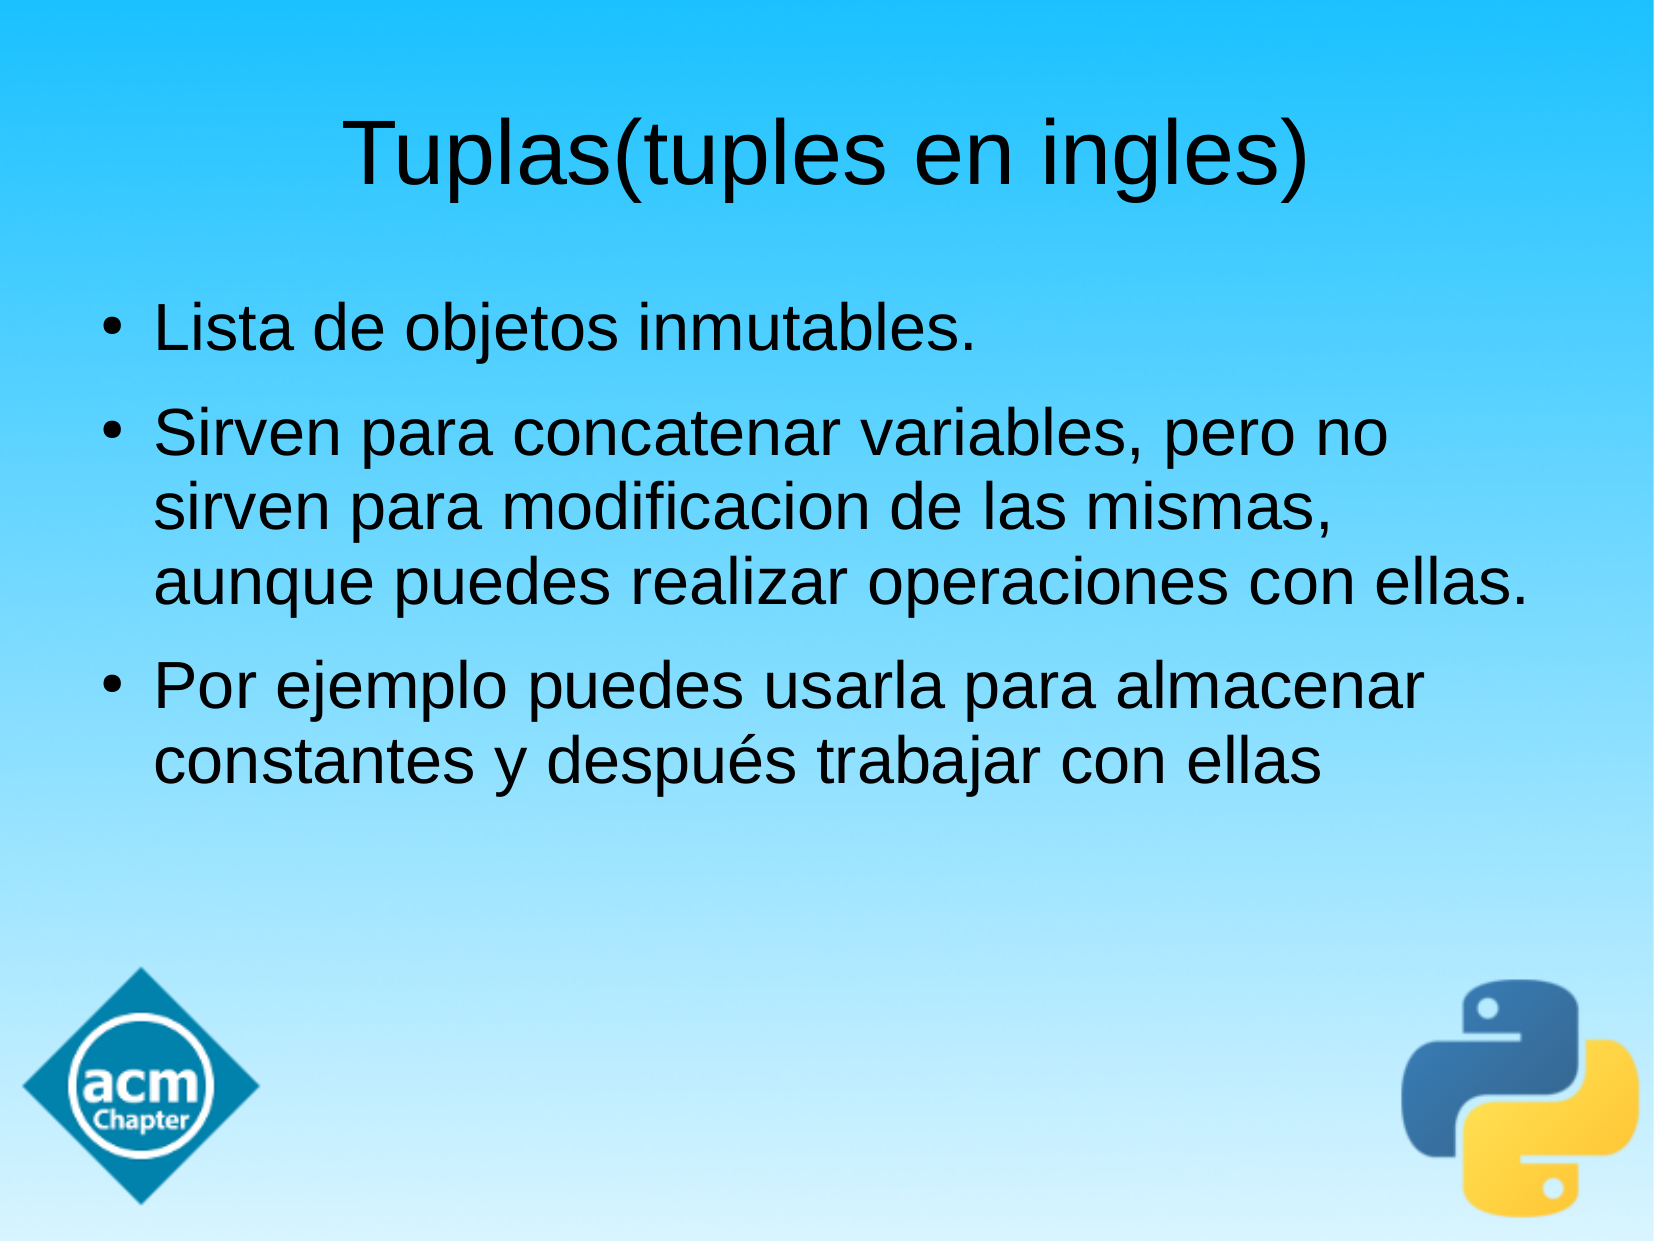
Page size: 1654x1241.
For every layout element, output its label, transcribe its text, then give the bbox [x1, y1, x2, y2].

picture [0, 0, 1654, 1241]
list Lista de objetos inmutables. Sirven para concatenar variables, pero no sirven para modificacion de las mismas, aunque puedes realizar operaciones con ellas. Por ejemplo puedes usarla para almacenar constantes y después trabajar con ellas [82, 290, 1571, 1010]
title Tuplas(tuples en ingles) [82, 49, 1571, 257]
